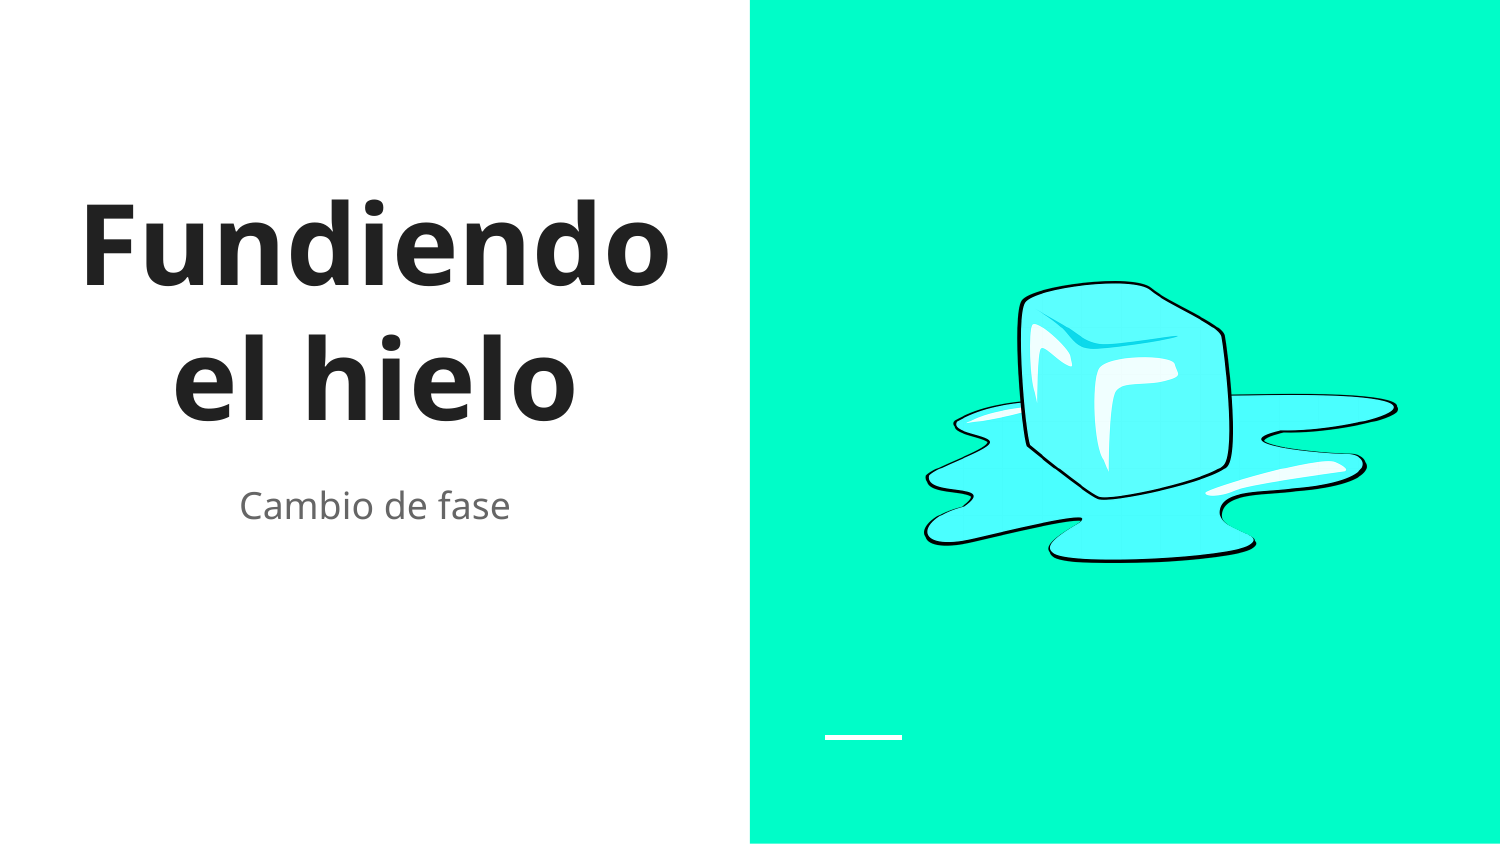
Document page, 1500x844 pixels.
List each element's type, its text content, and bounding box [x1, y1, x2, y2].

subtitle Cambio de fase [43, 466, 708, 688]
picture [924, 281, 1398, 563]
title Fundiendo el hielo [43, 177, 708, 458]
